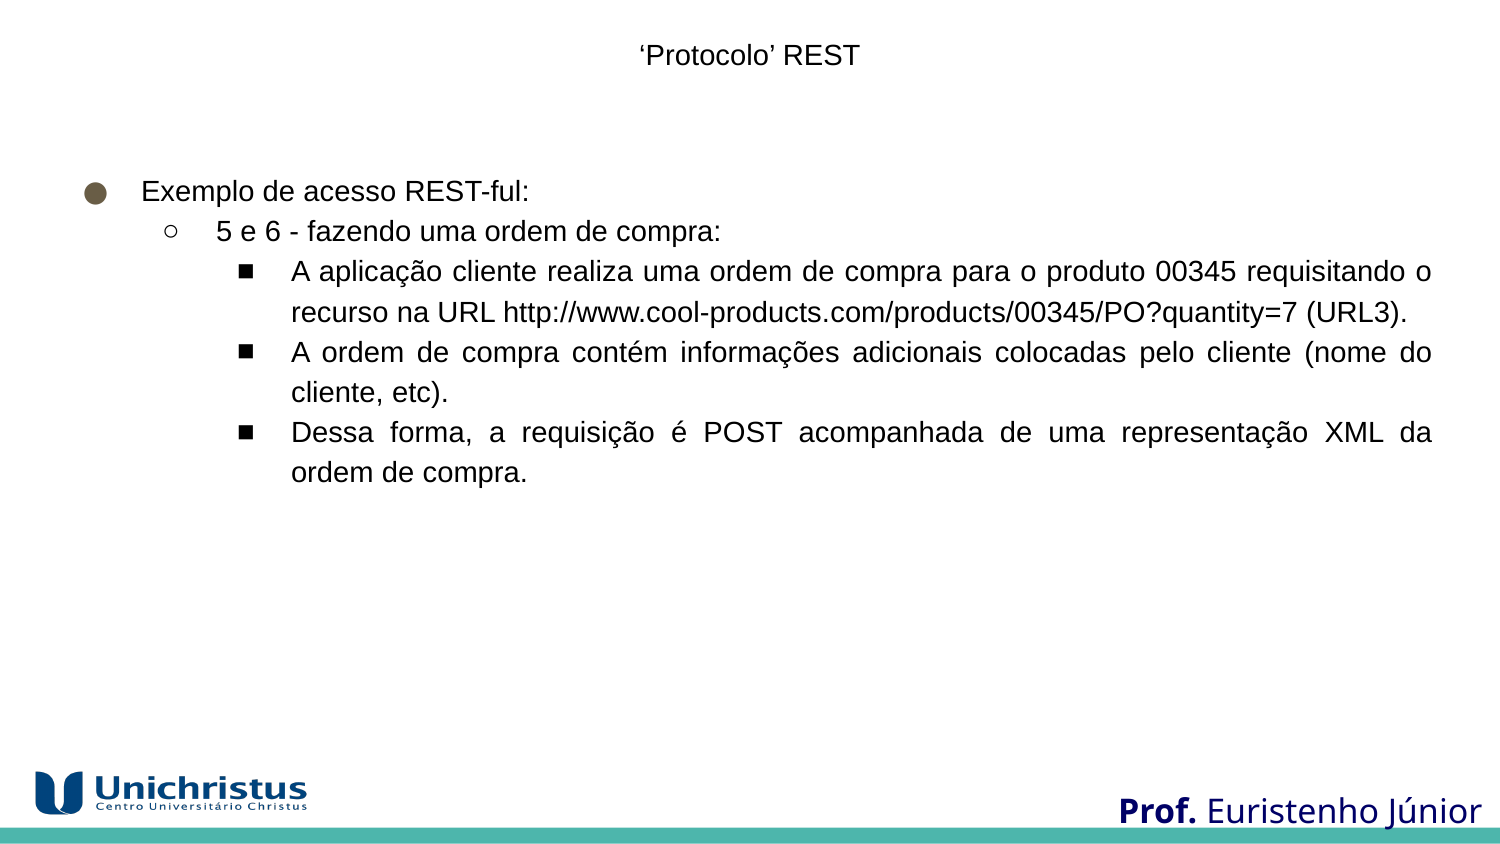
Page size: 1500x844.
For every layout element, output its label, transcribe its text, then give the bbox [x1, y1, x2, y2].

picture [31, 769, 311, 816]
title ‘Protocolo’ REST [51, 20, 1449, 137]
text_box Prof. Euristenho Júnior [1103, 779, 1500, 835]
list Exemplo de acesso REST-ful: 5 e 6 - fazendo uma ordem de compra: A aplicação cliente realiza uma ordem de compra para o produto 00345 requisitando o recurso na URL http://www.cool-products.com/products/00345/PO?quantity=7 (URL3). A ordem de compra contém informações adicionais colocadas pelo cliente (nome do cliente, etc). Dessa forma, a requisição é POST acompanhada de uma representação XML da ordem de compra. [51, 152, 1449, 750]
